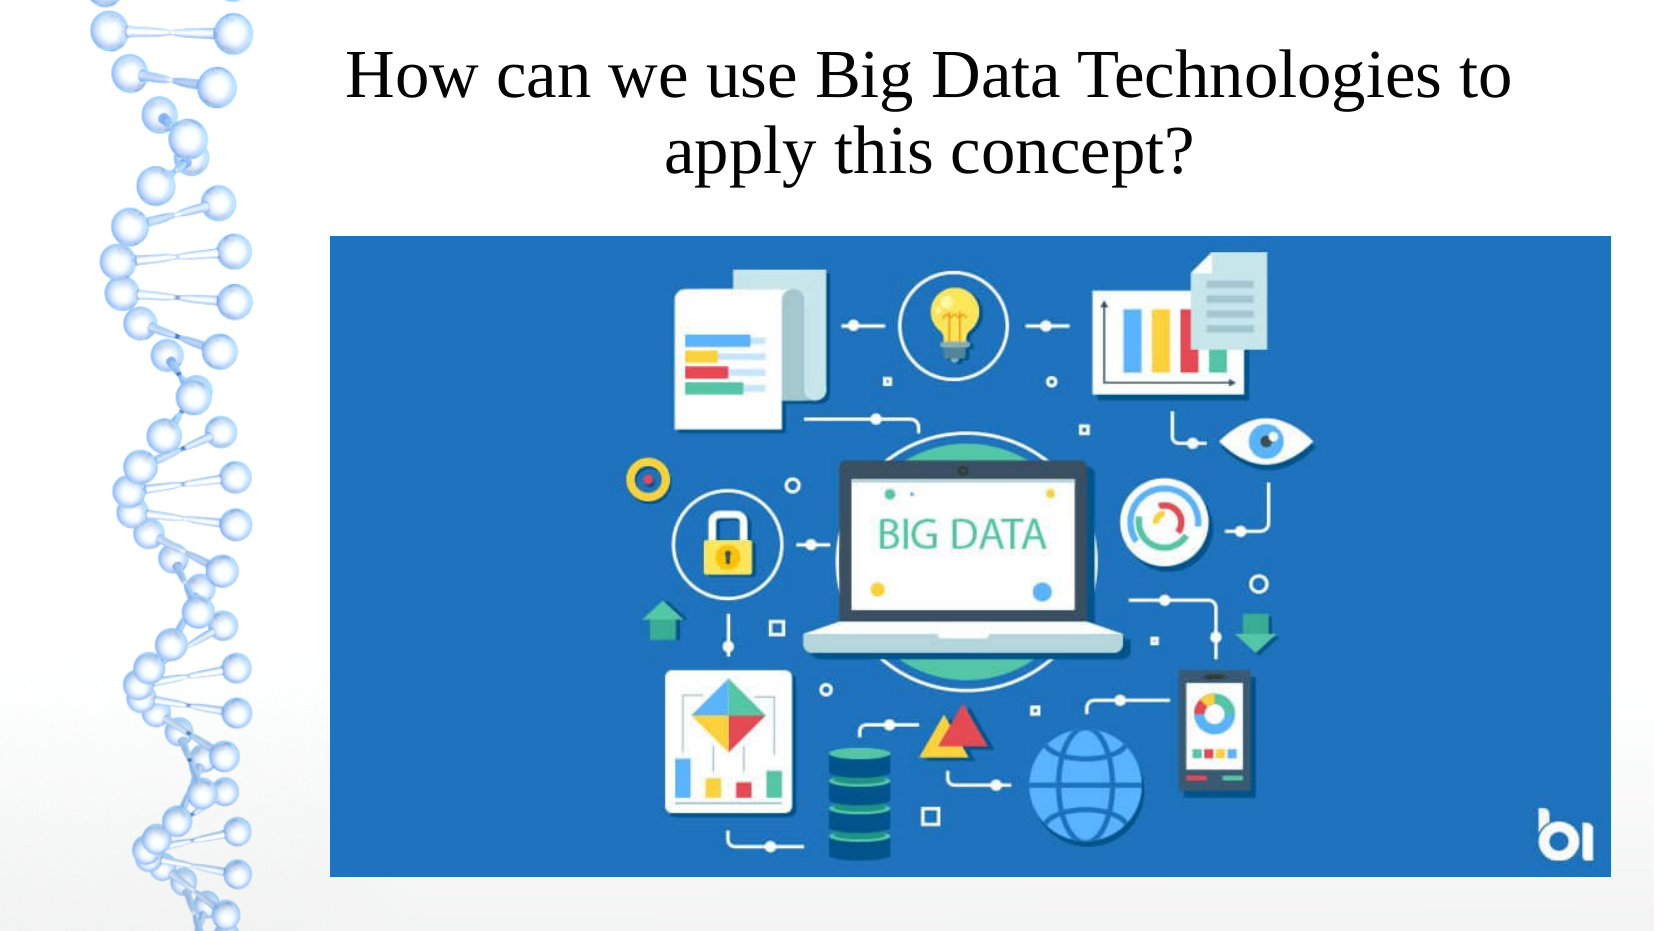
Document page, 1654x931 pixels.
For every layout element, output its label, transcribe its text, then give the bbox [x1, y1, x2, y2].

title How can we use Big Data Technologies to apply this concept? [265, 35, 1595, 189]
picture [0, 0, 1654, 931]
list [265, 224, 1595, 764]
